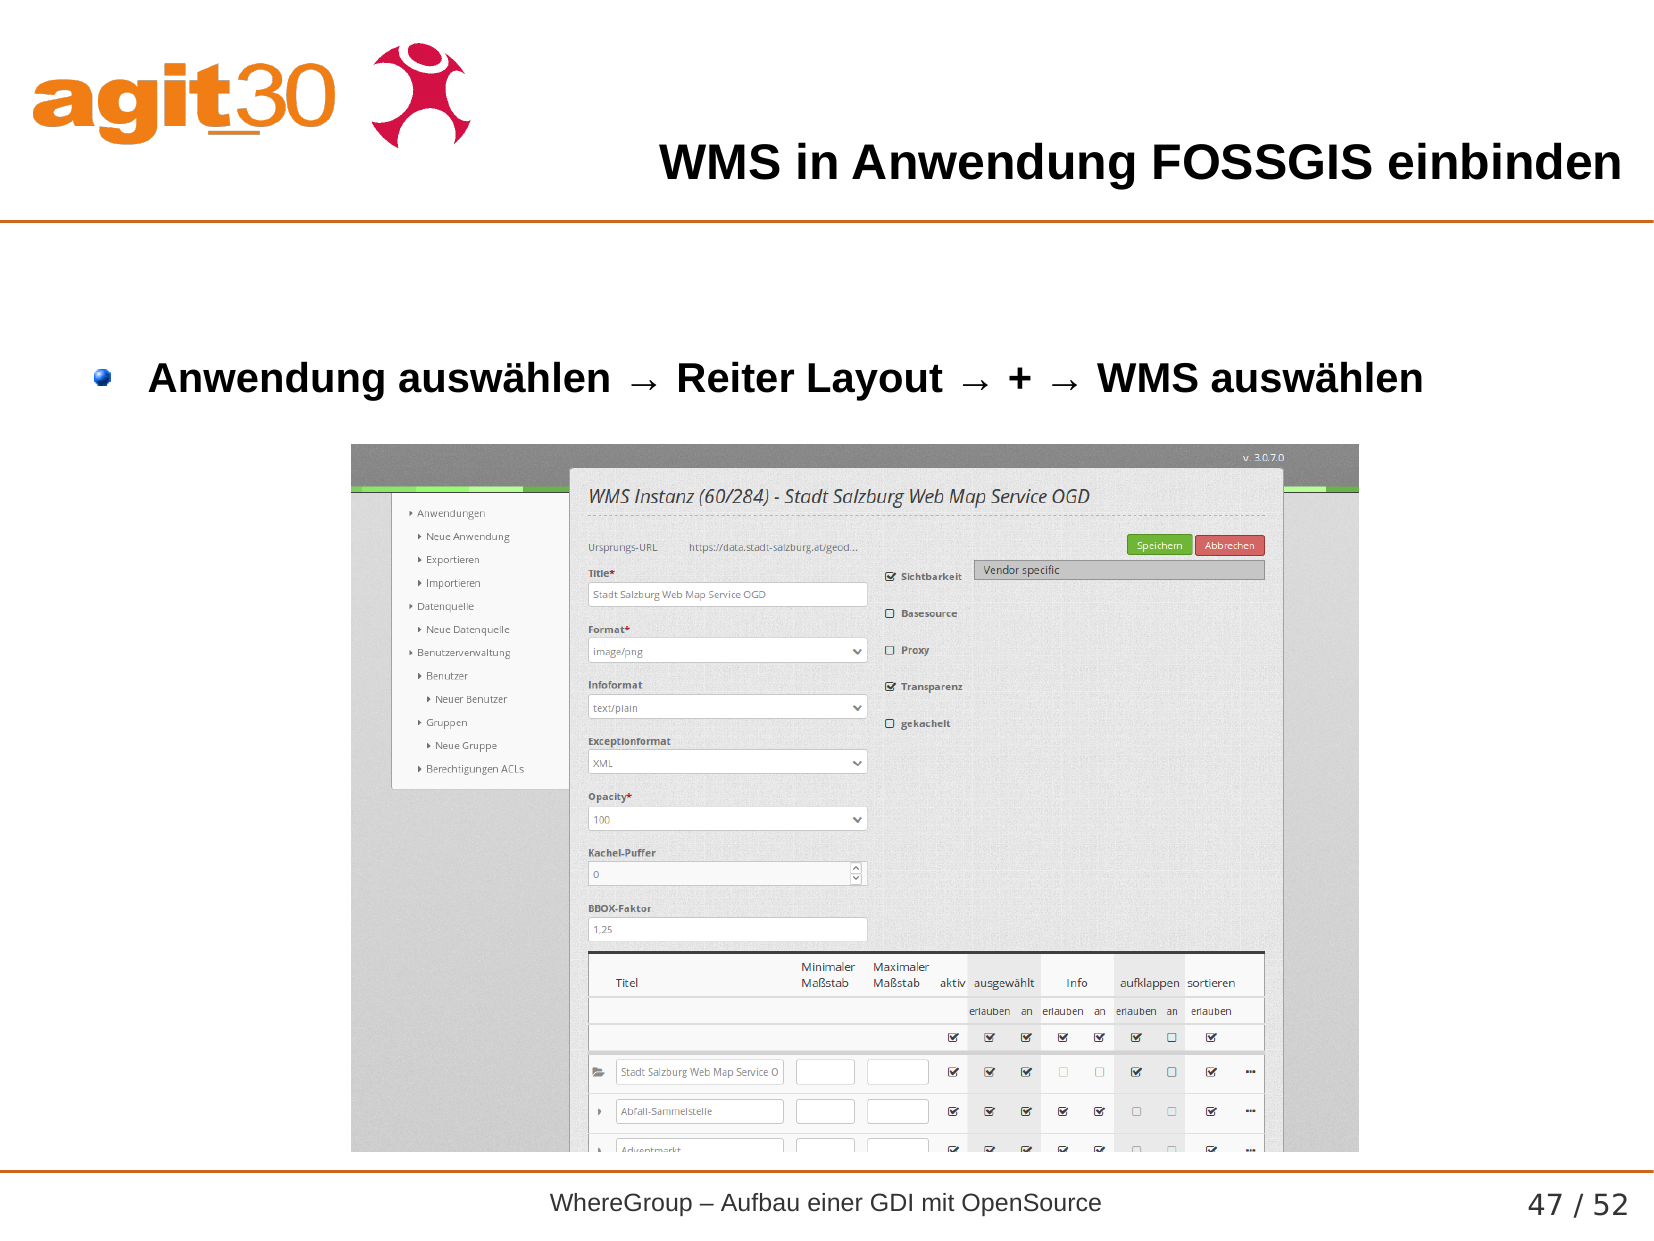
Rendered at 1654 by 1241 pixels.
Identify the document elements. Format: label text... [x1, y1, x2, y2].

title WMS in Anwendung FOSSGIS einbinden [236, 118, 1625, 207]
list Anwendung auswählen → Reiter Layout → + → WMS auswählen [76, 354, 1565, 1173]
picture [29, 58, 340, 148]
picture [351, 444, 1359, 1152]
